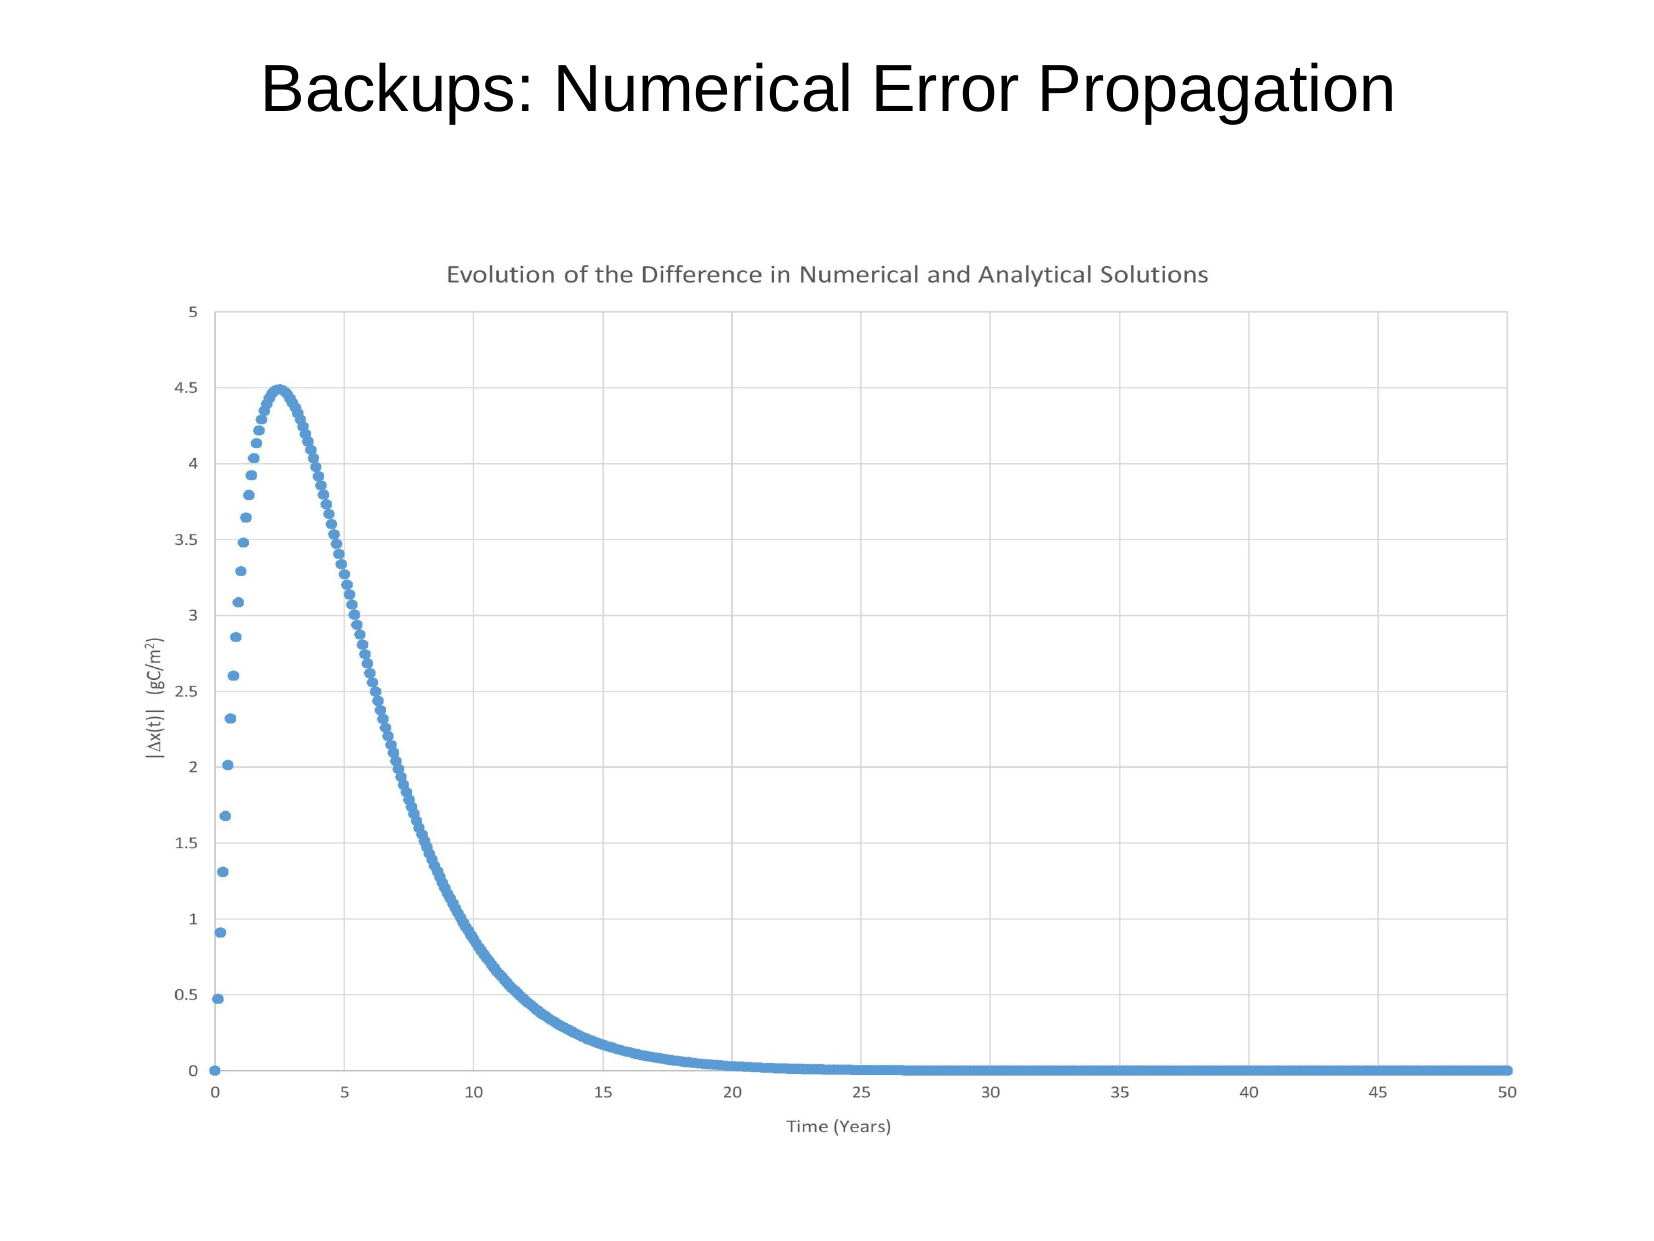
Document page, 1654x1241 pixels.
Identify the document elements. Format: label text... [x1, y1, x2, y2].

text_box Backups: Numerical Error Propagation [101, 45, 1557, 137]
picture [1, 137, 1652, 1241]
